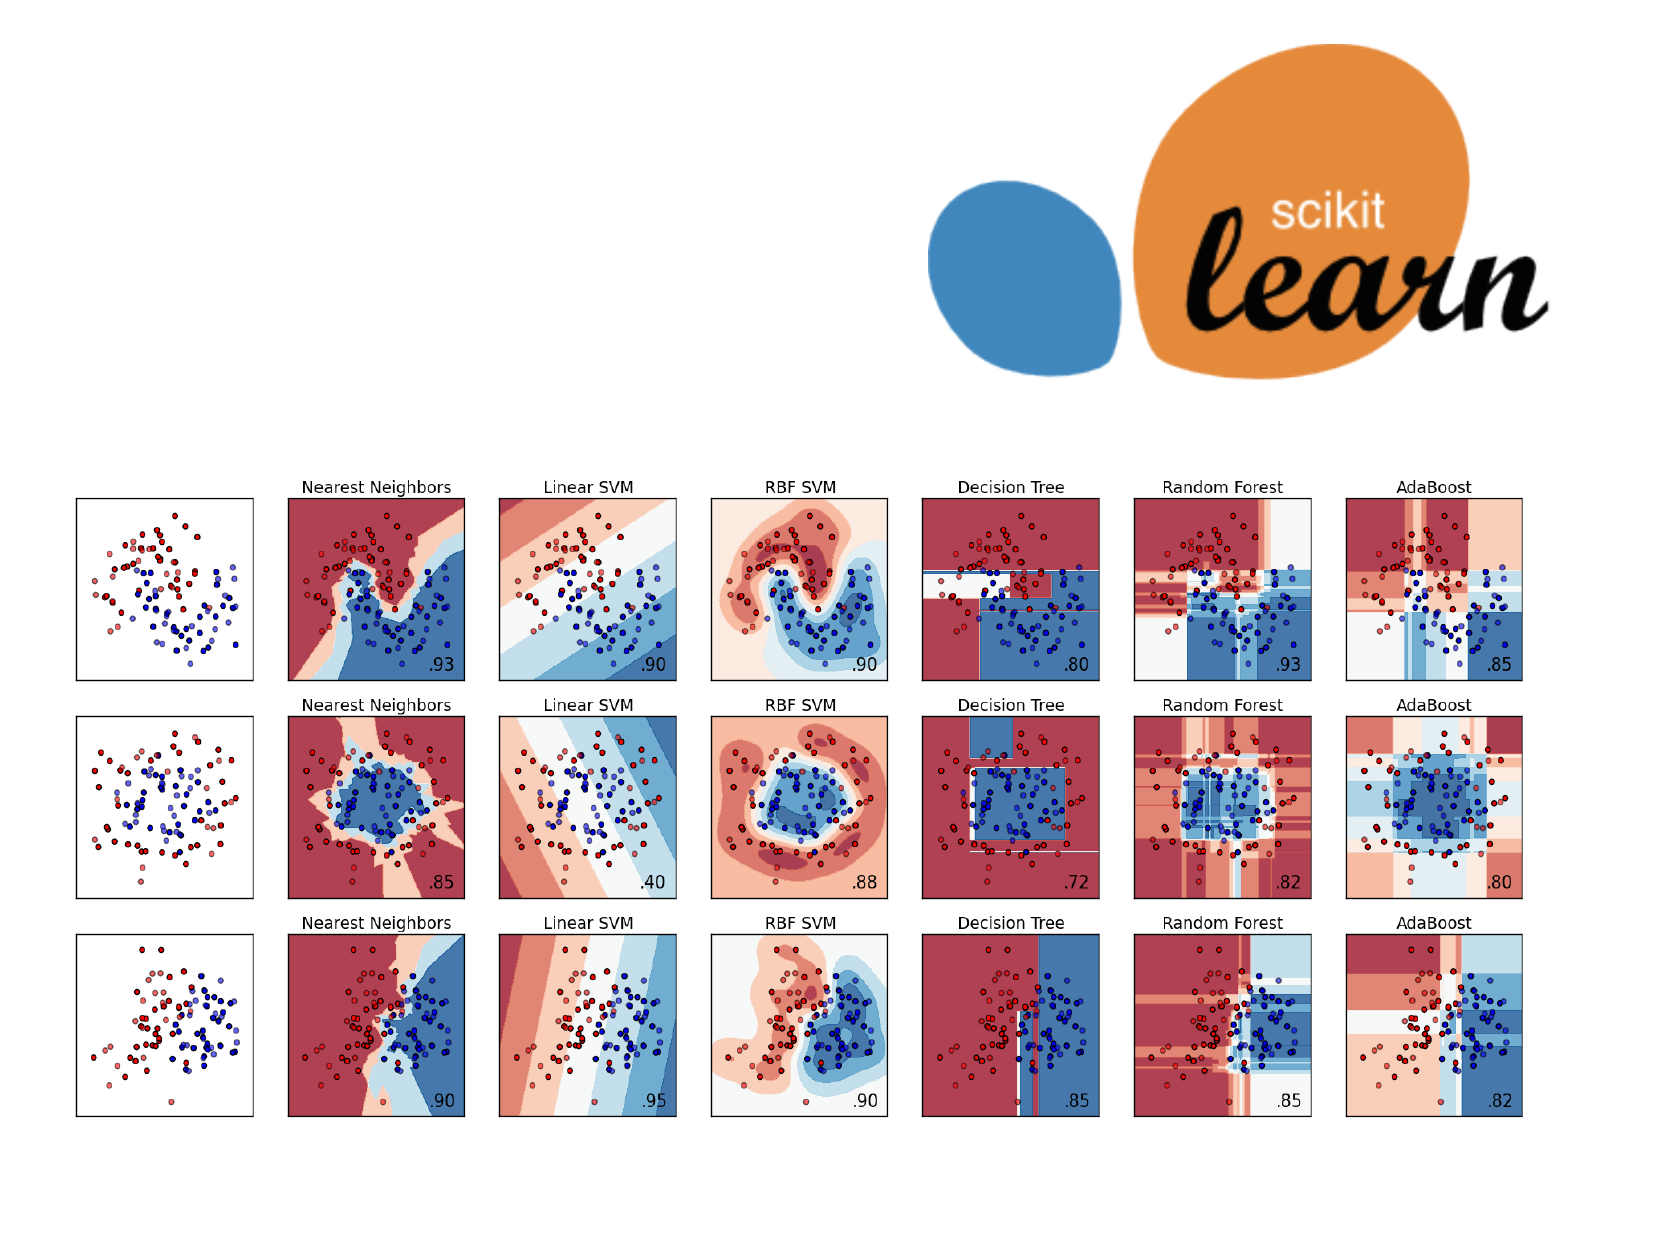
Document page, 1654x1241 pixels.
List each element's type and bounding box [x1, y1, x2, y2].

picture [75, 44, 1582, 1154]
